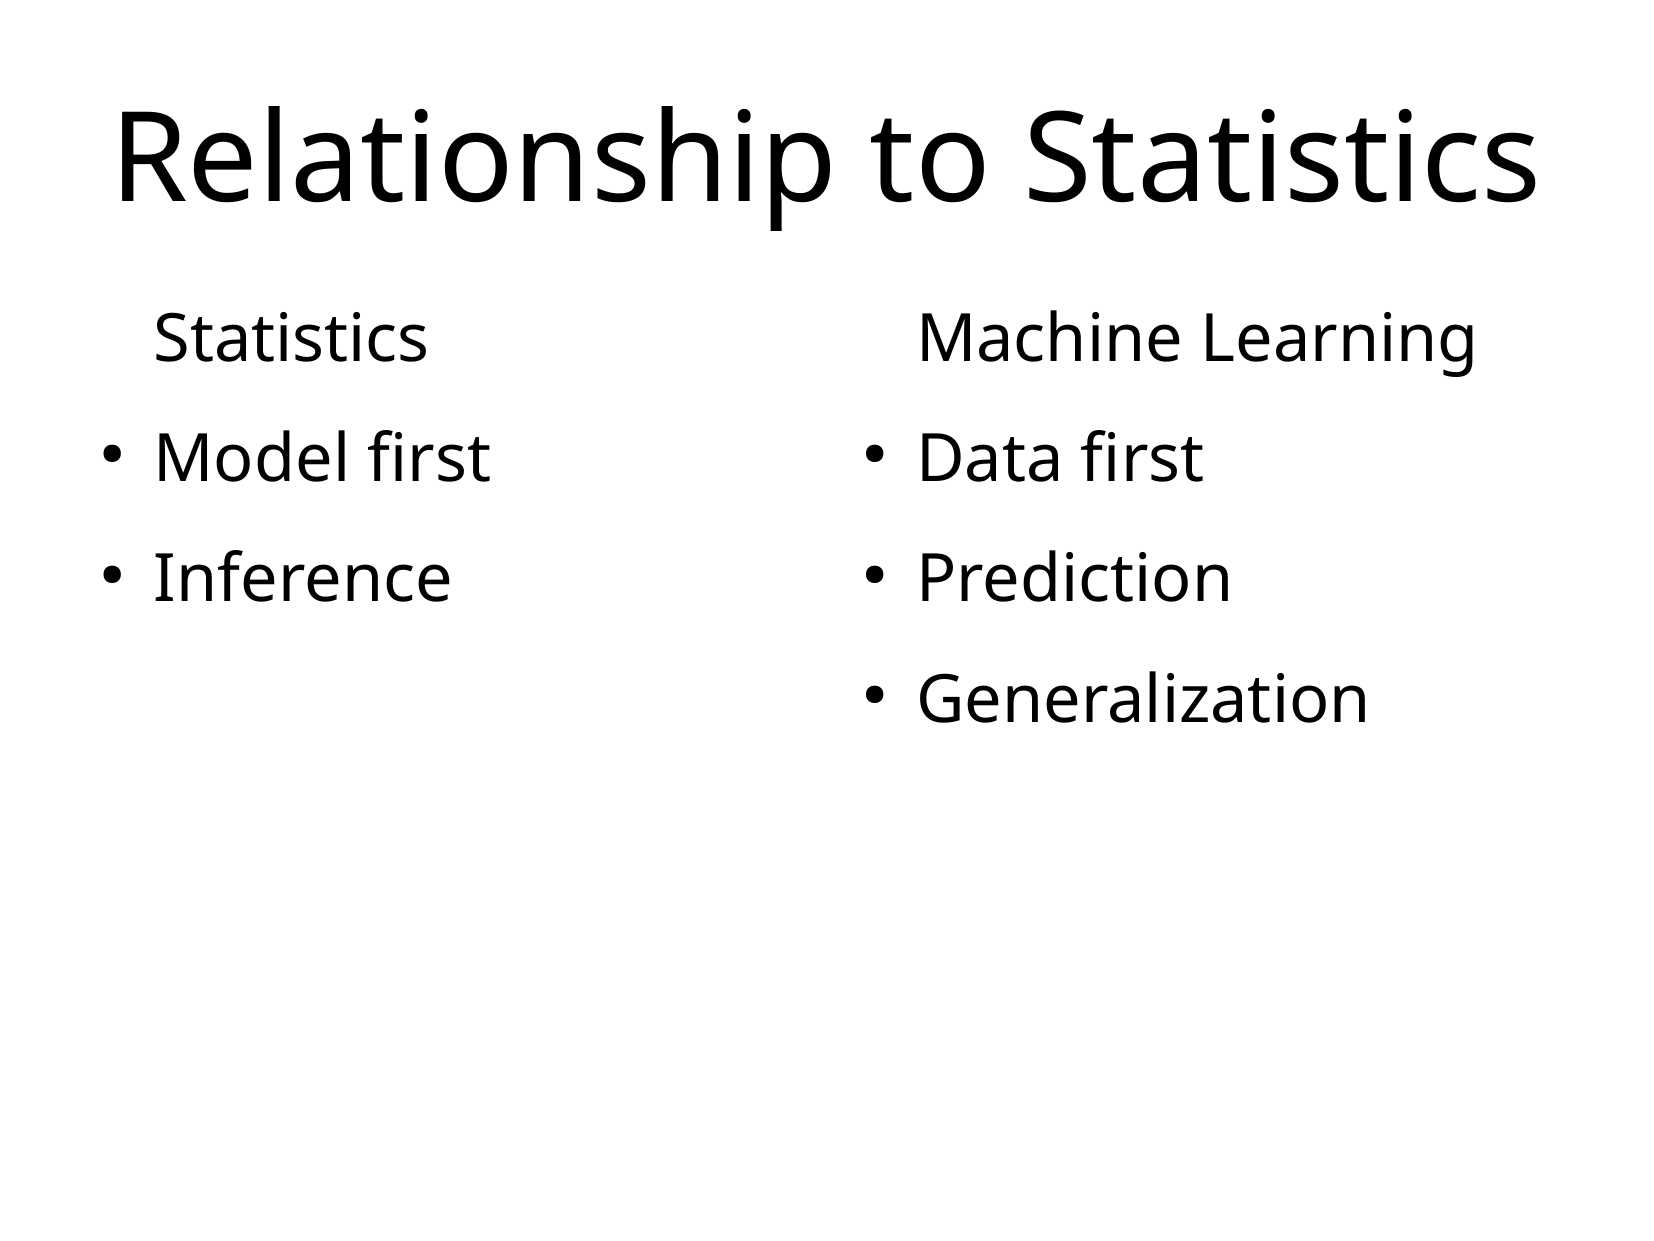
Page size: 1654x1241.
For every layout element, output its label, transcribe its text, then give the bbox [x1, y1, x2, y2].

title Relationship to Statistics [82, 49, 1571, 257]
list Statistics Model first Inference [82, 290, 809, 1010]
list Machine Learning Data first Prediction Generalization [845, 290, 1572, 1010]
